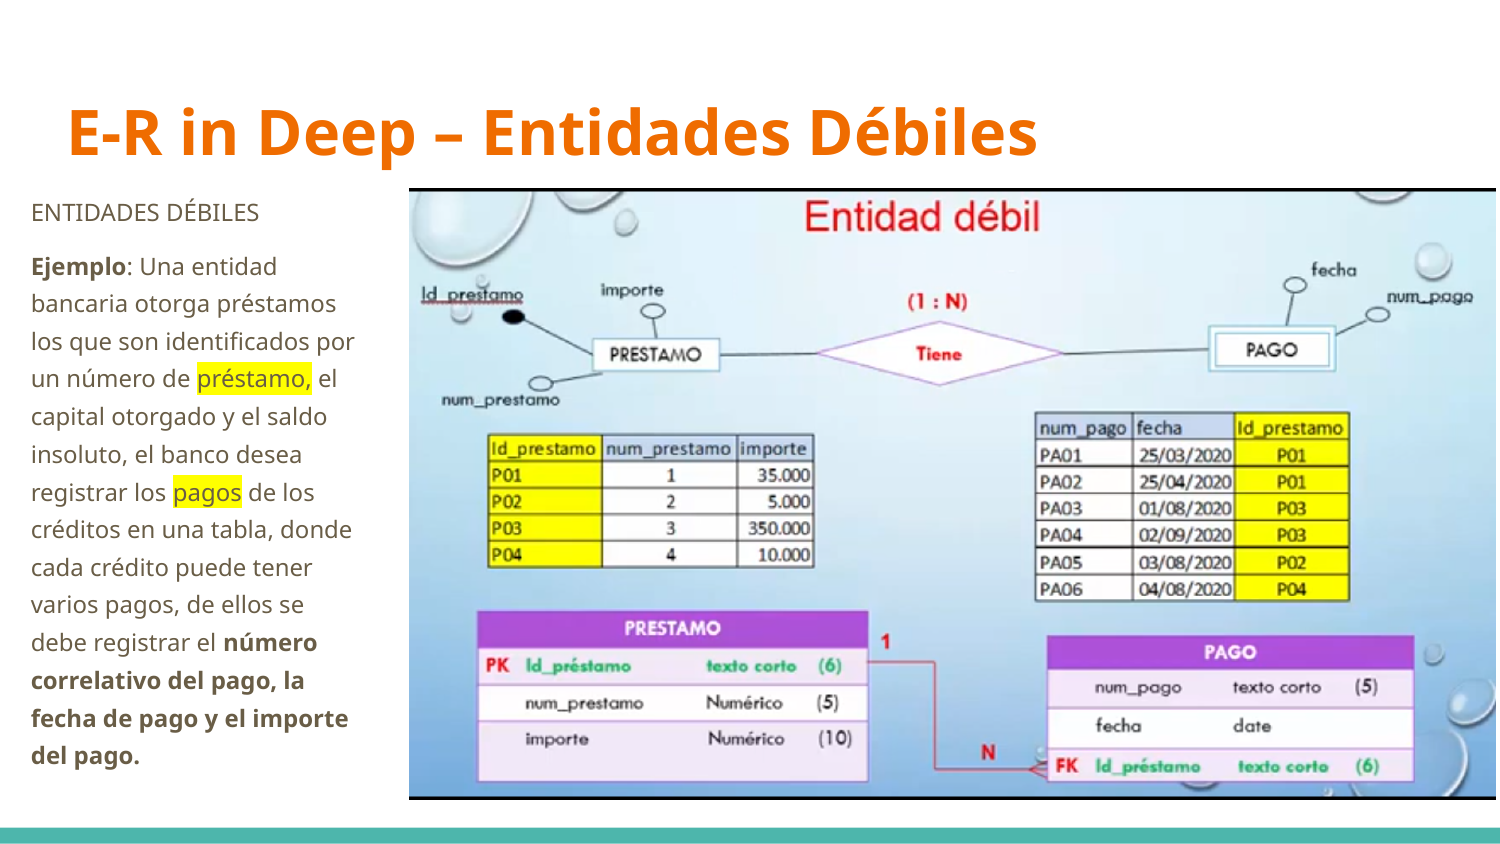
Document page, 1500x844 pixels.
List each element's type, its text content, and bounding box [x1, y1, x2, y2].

title E-R in Deep – Entidades Débiles [51, 72, 1449, 189]
list ENTIDADES DÉBILES Ejemplo: Una entidad bancaria otorga préstamos los que son identificados por un número de préstamo, el capital otorgado y el saldo insoluto, el banco desea registrar los pagos de los créditos en una tabla, donde cada crédito puede tener varios pagos, de ellos se debe registrar el número correlativo del pago, la fecha de pago y el importe del pago. [15, 175, 378, 804]
picture [409, 188, 1496, 800]
